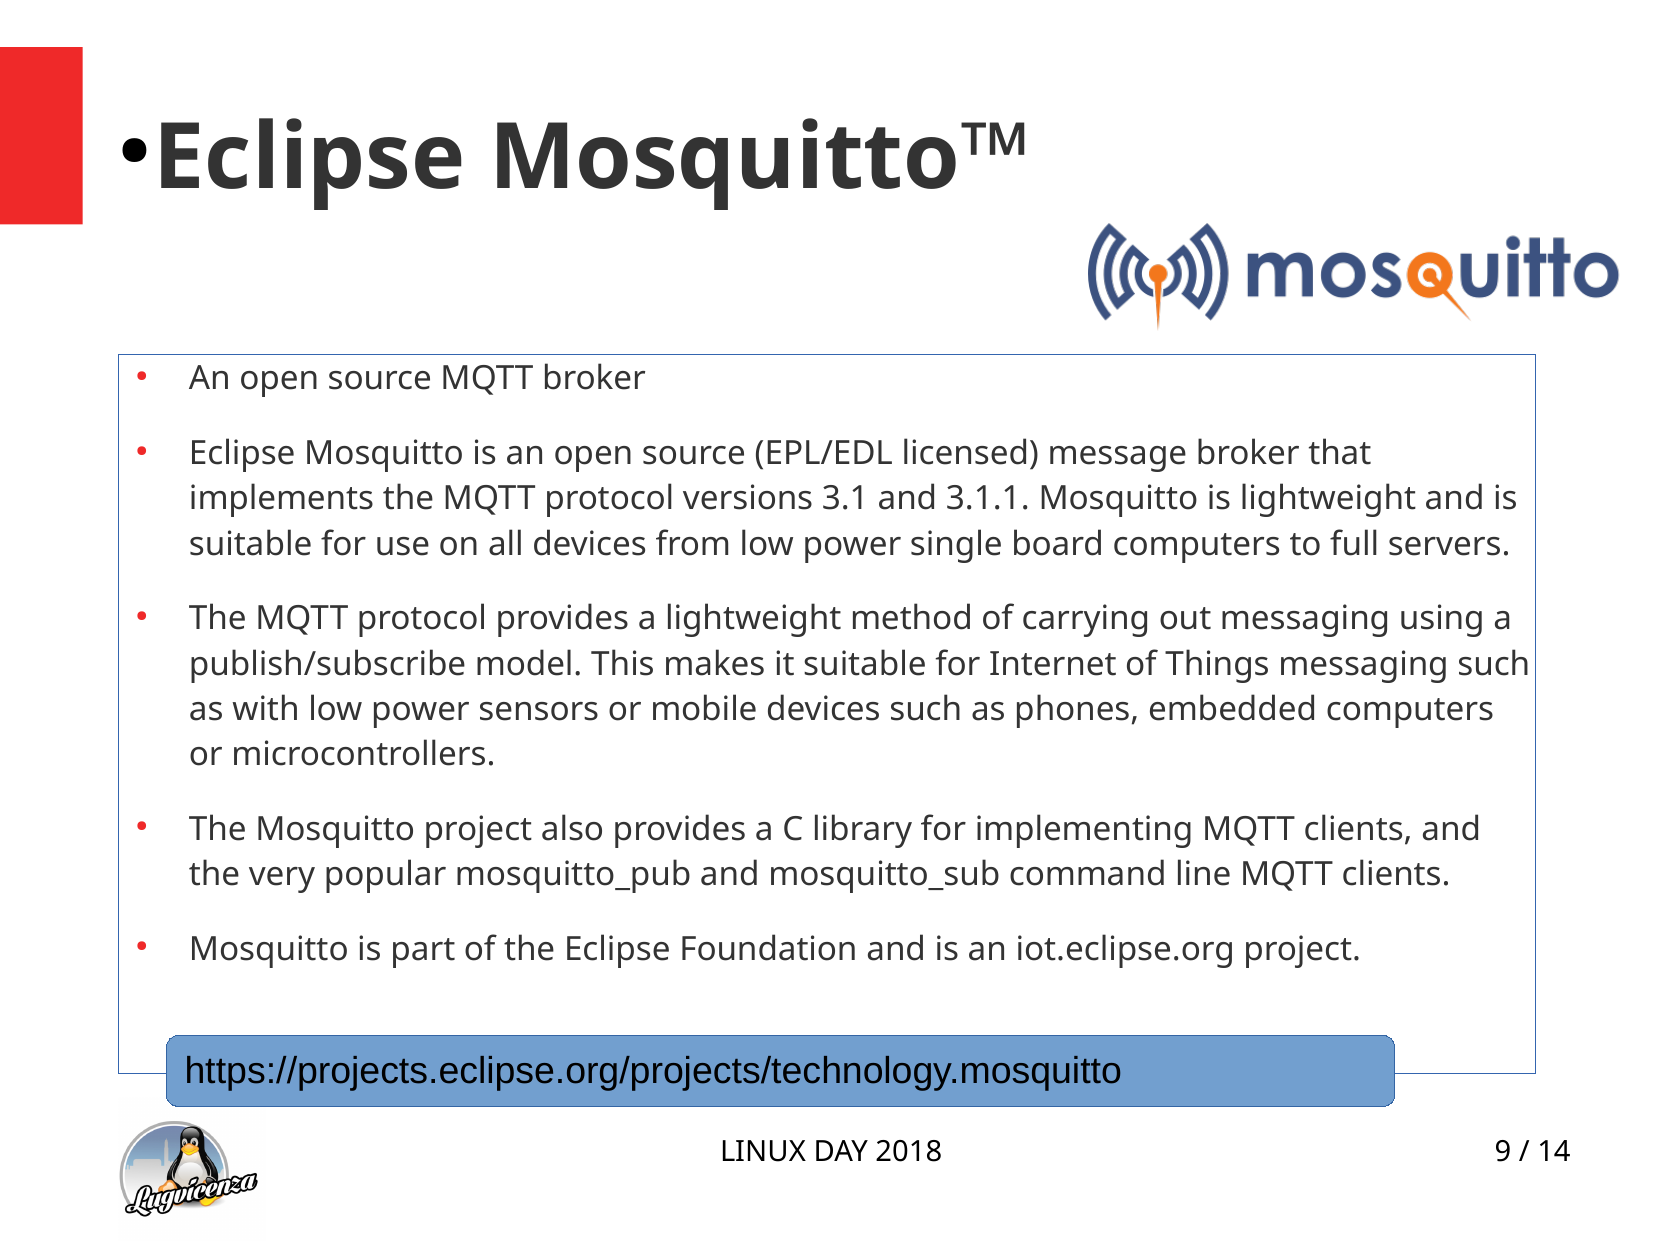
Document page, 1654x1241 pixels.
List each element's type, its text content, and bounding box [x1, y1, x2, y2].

picture [1088, 216, 1654, 331]
list An open source MQTT broker Eclipse Mosquitto is an open source (EPL/EDL licensed) message broker that implements the MQTT protocol versions 3.1 and 3.1.1. Mosquitto is lightweight and is suitable for use on all devices from low power single board computers to full servers. The MQTT protocol provides a lightweight method of carrying out messaging using a publish/subscribe model. This makes it suitable for Internet of Things messaging such as with low power sensors or mobile devices such as phones, embedded computers or microcontrollers. The Mosquitto project also provides a C library for implementing MQTT clients, and the very popular mosquitto_pub and mosquitto_sub command line MQTT clients. Mosquitto is part of the Eclipse Foundation and is an iot.eclipse.org project. [118, 354, 1536, 1074]
title Eclipse Mosquitto™ [118, 49, 1571, 257]
text_box https://projects.eclipse.org/projects/technology.mosquitto [166, 1035, 1395, 1107]
picture [118, 1097, 266, 1241]
